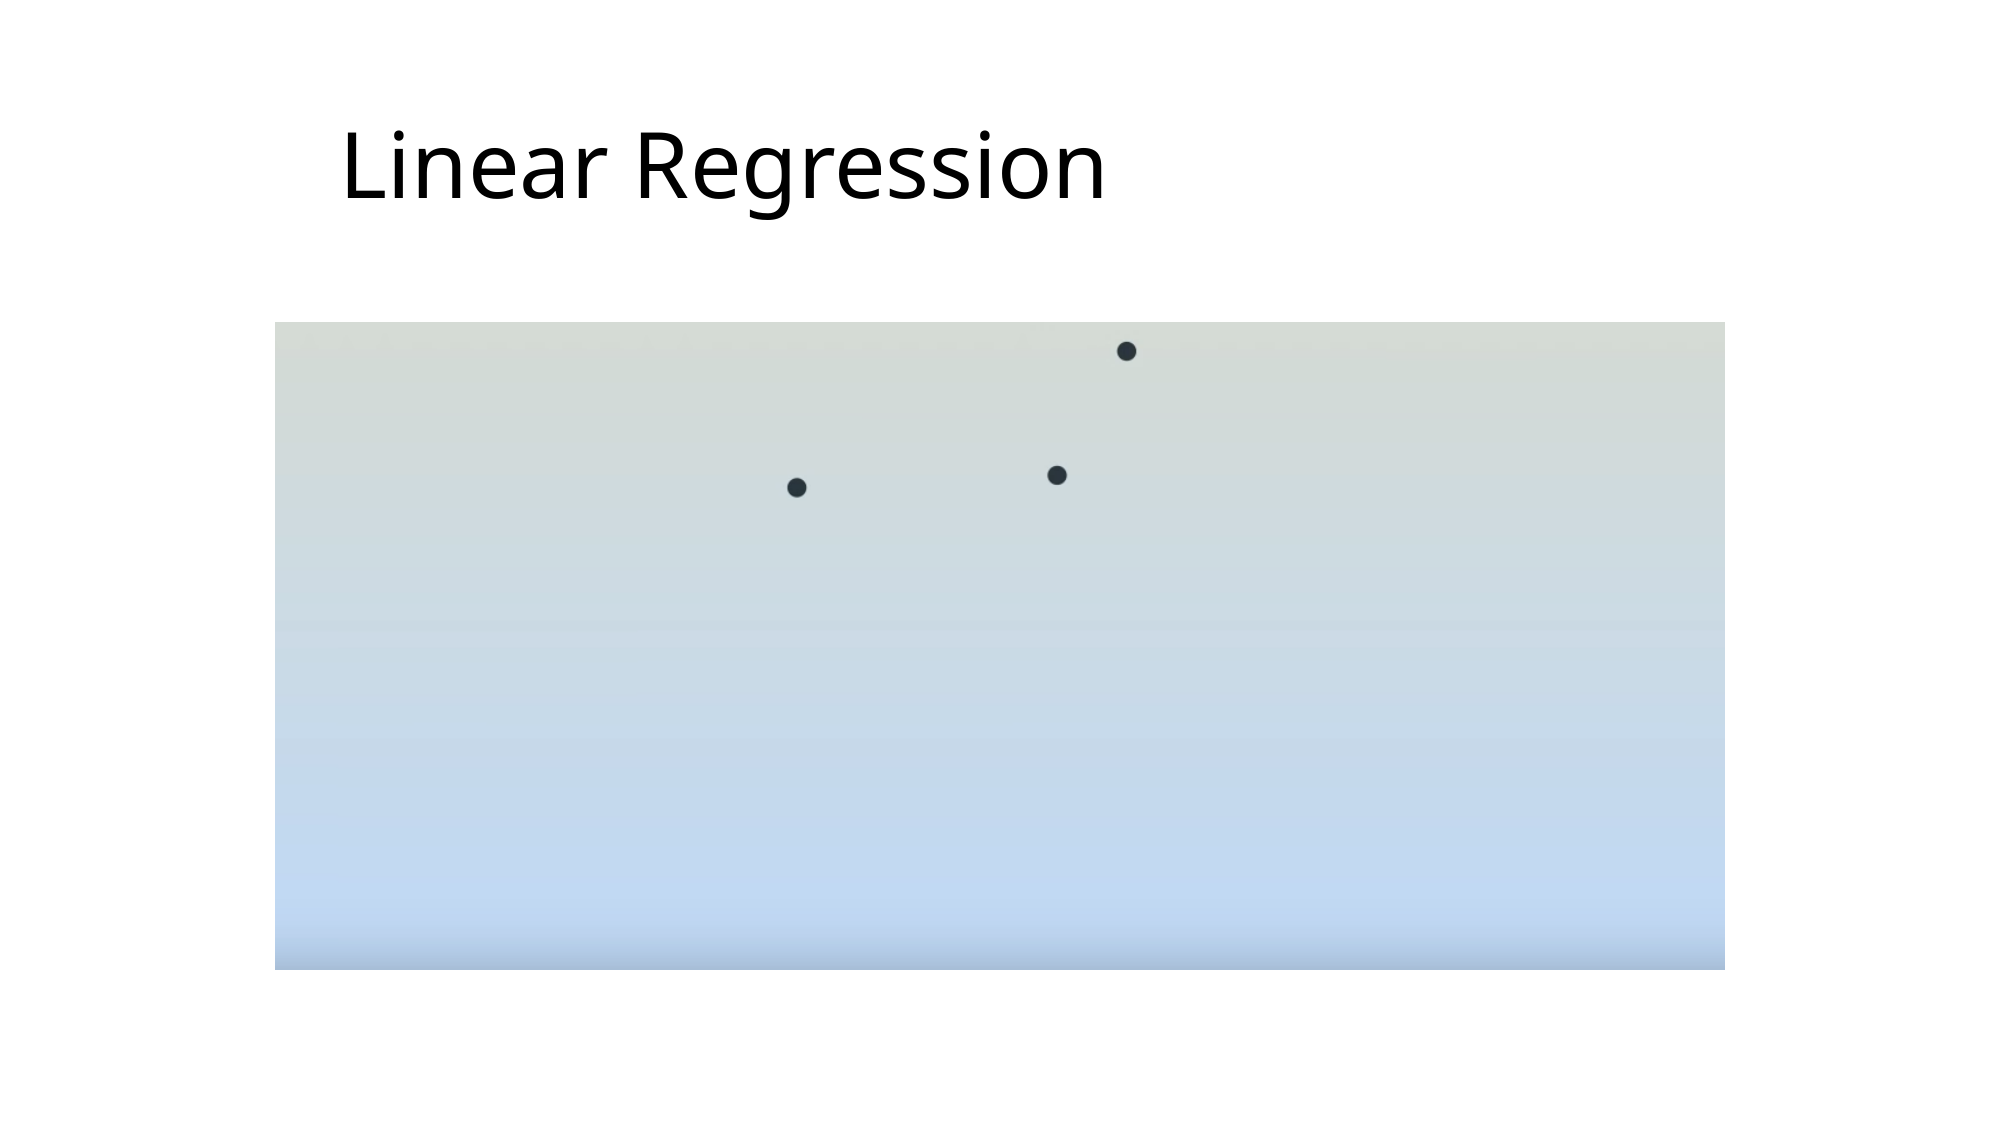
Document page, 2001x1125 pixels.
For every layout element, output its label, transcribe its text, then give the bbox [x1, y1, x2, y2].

picture [275, 322, 1725, 970]
title Linear Regression [324, 87, 1675, 250]
